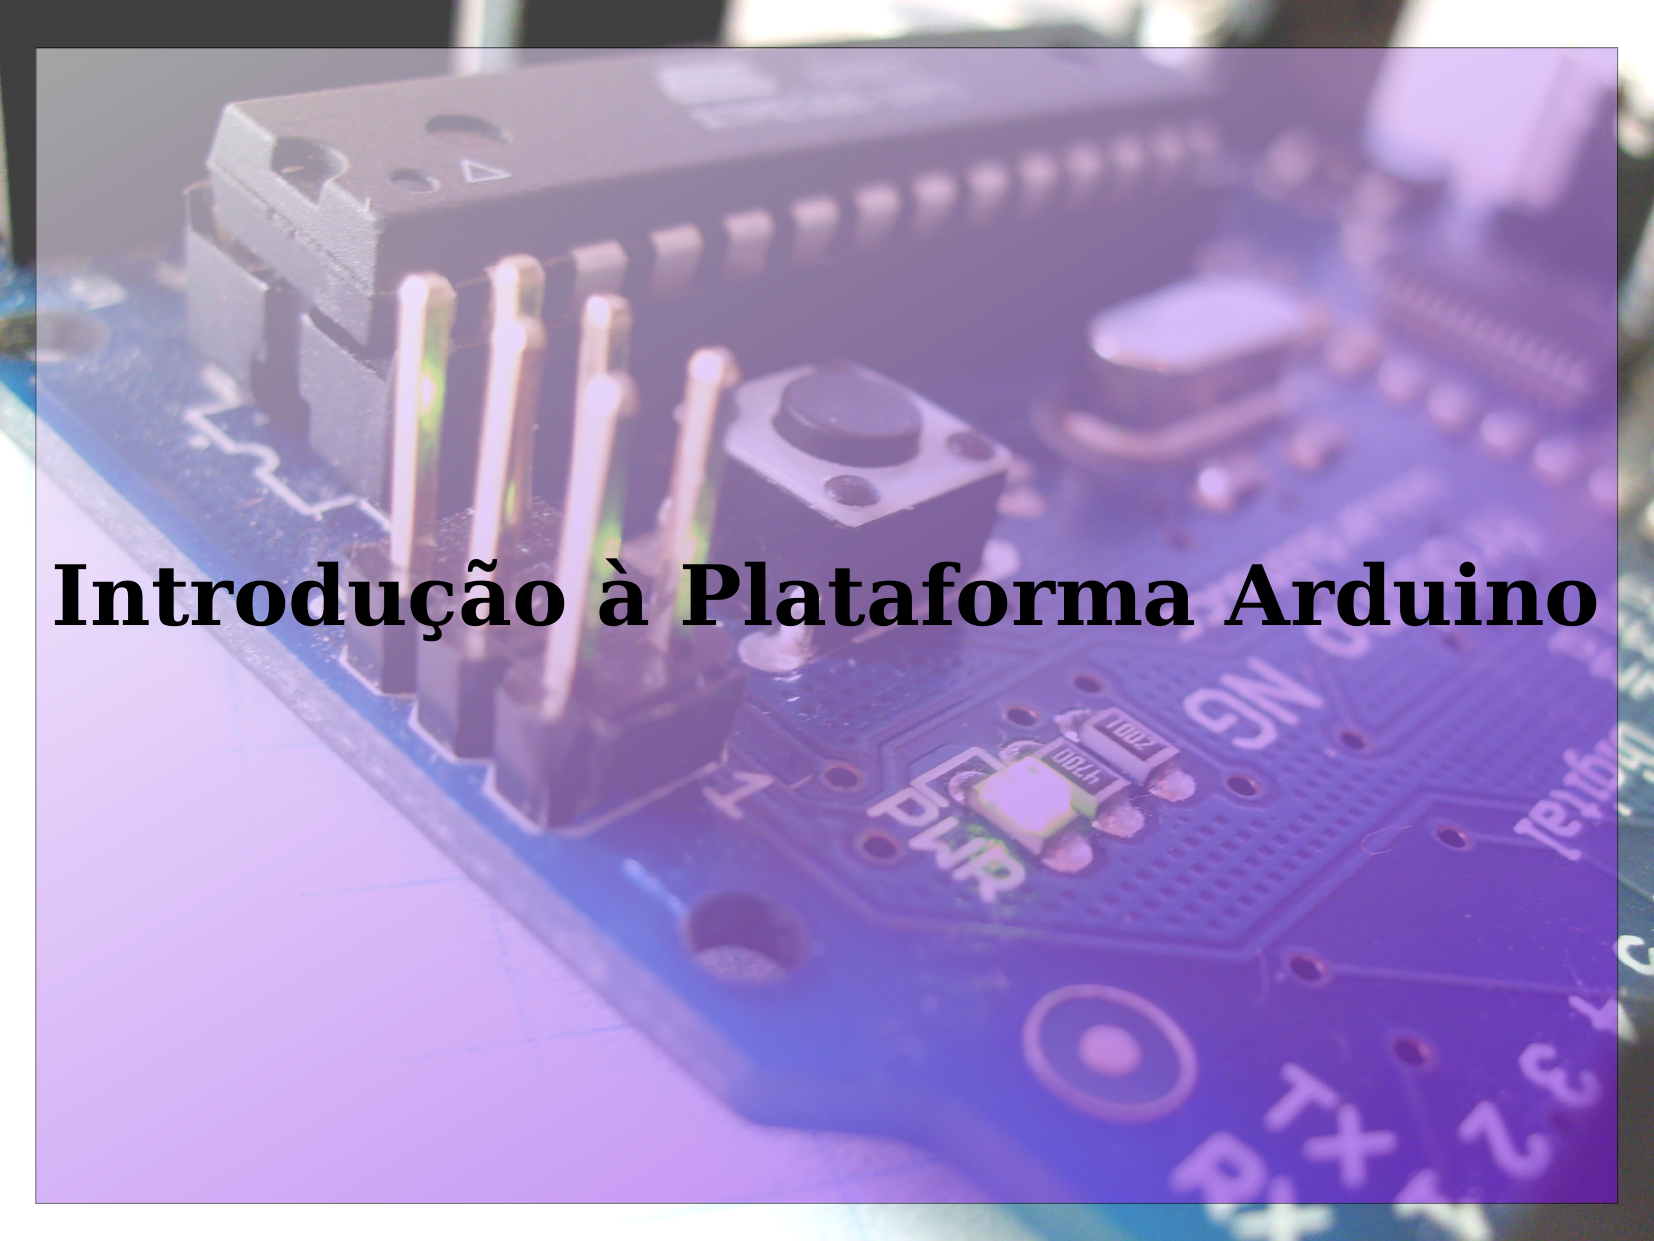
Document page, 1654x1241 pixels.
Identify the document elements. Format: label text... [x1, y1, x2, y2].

subtitle Introdução à Plataforma Arduino [35, 47, 1619, 1204]
picture [0, 0, 1654, 1241]
